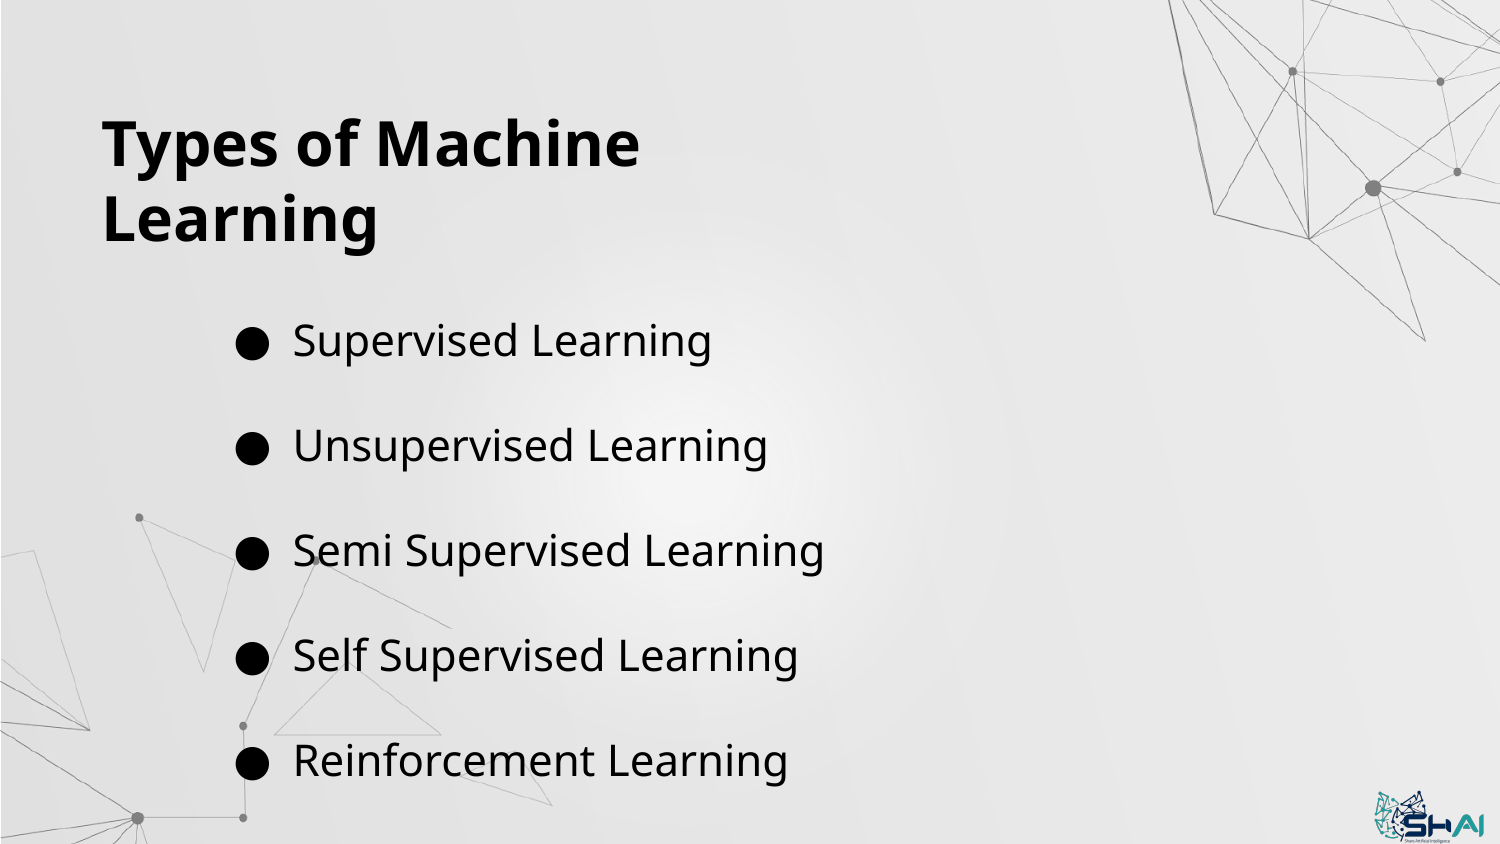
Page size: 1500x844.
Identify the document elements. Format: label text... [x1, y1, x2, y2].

picture [0, 0, 1500, 844]
text_box Supervised Learning Unsupervised Learning Semi Supervised Learning Self Supervised Learning Reinforcement Learning [202, 245, 1268, 801]
text_box Types of Machine Learning [86, 88, 836, 269]
